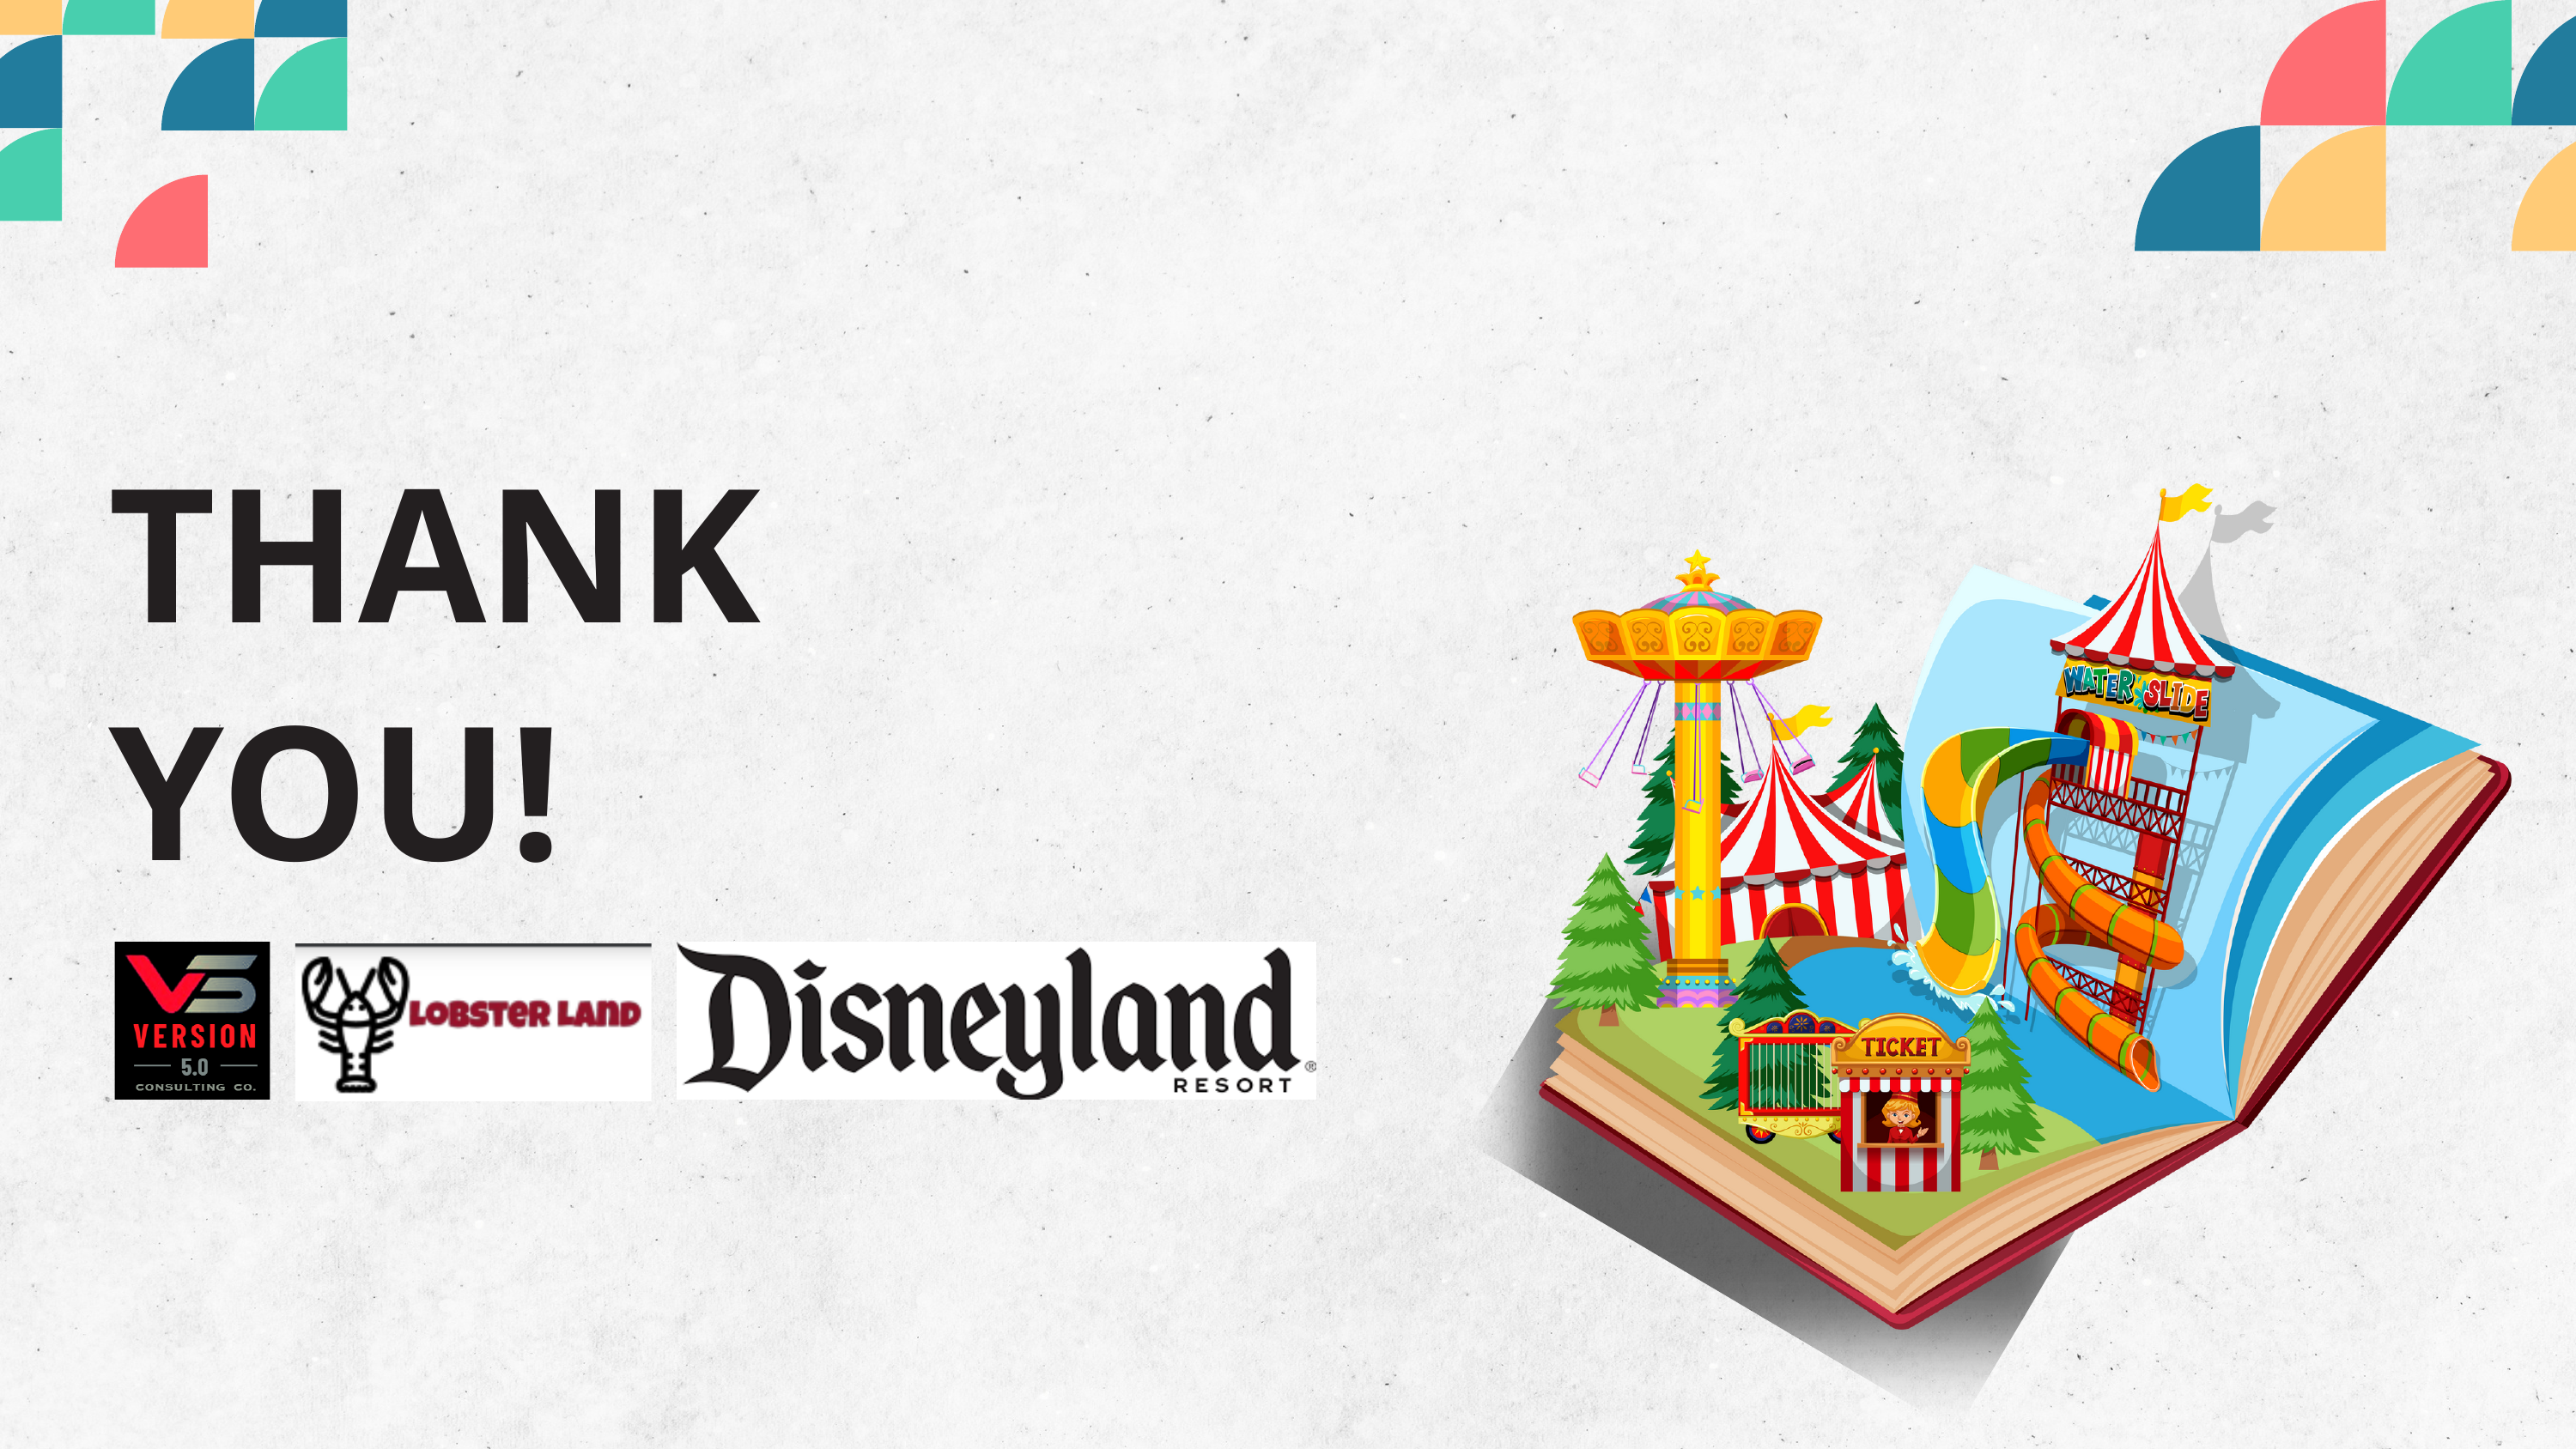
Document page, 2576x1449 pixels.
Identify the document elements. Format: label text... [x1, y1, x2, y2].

text_box THANK YOU! [108, 421, 968, 894]
text_box [0, 0, 2576, 1449]
